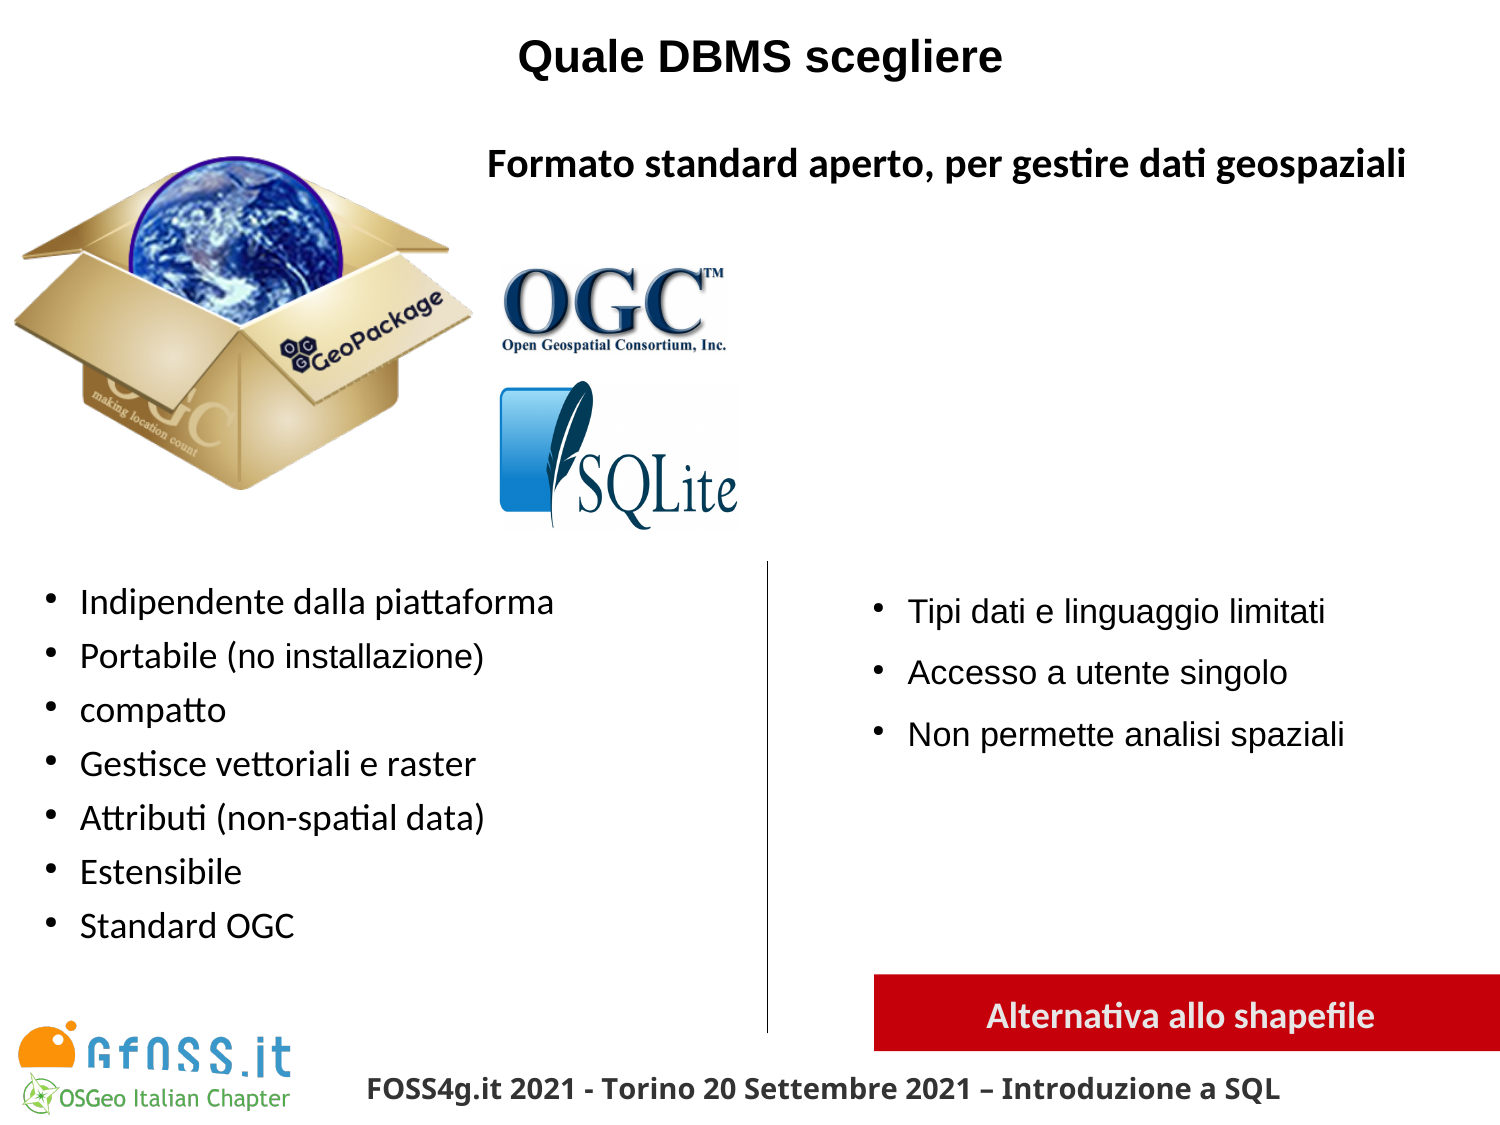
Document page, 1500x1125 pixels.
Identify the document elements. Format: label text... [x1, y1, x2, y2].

text_box Indipendente dalla piattaforma Portabile (no installazione) compatto Gestisce vettoriali e raster Attributi (non-spatial data) Estensibile Standard OGC [29, 561, 680, 1008]
text_box Alternativa allo shapefile [874, 974, 1500, 1052]
text_box Tipi dati e linguaggio limitati Accesso a utente singolo Non permette analisi spaziali [857, 561, 1447, 821]
picture [497, 380, 739, 532]
picture [14, 147, 473, 490]
title Quale DBMS scegliere [21, 26, 1500, 82]
text_box Formato standard aperto, per gestire dati geospaziali [472, 118, 1477, 253]
picture [501, 265, 727, 355]
picture [0, 1009, 308, 1125]
